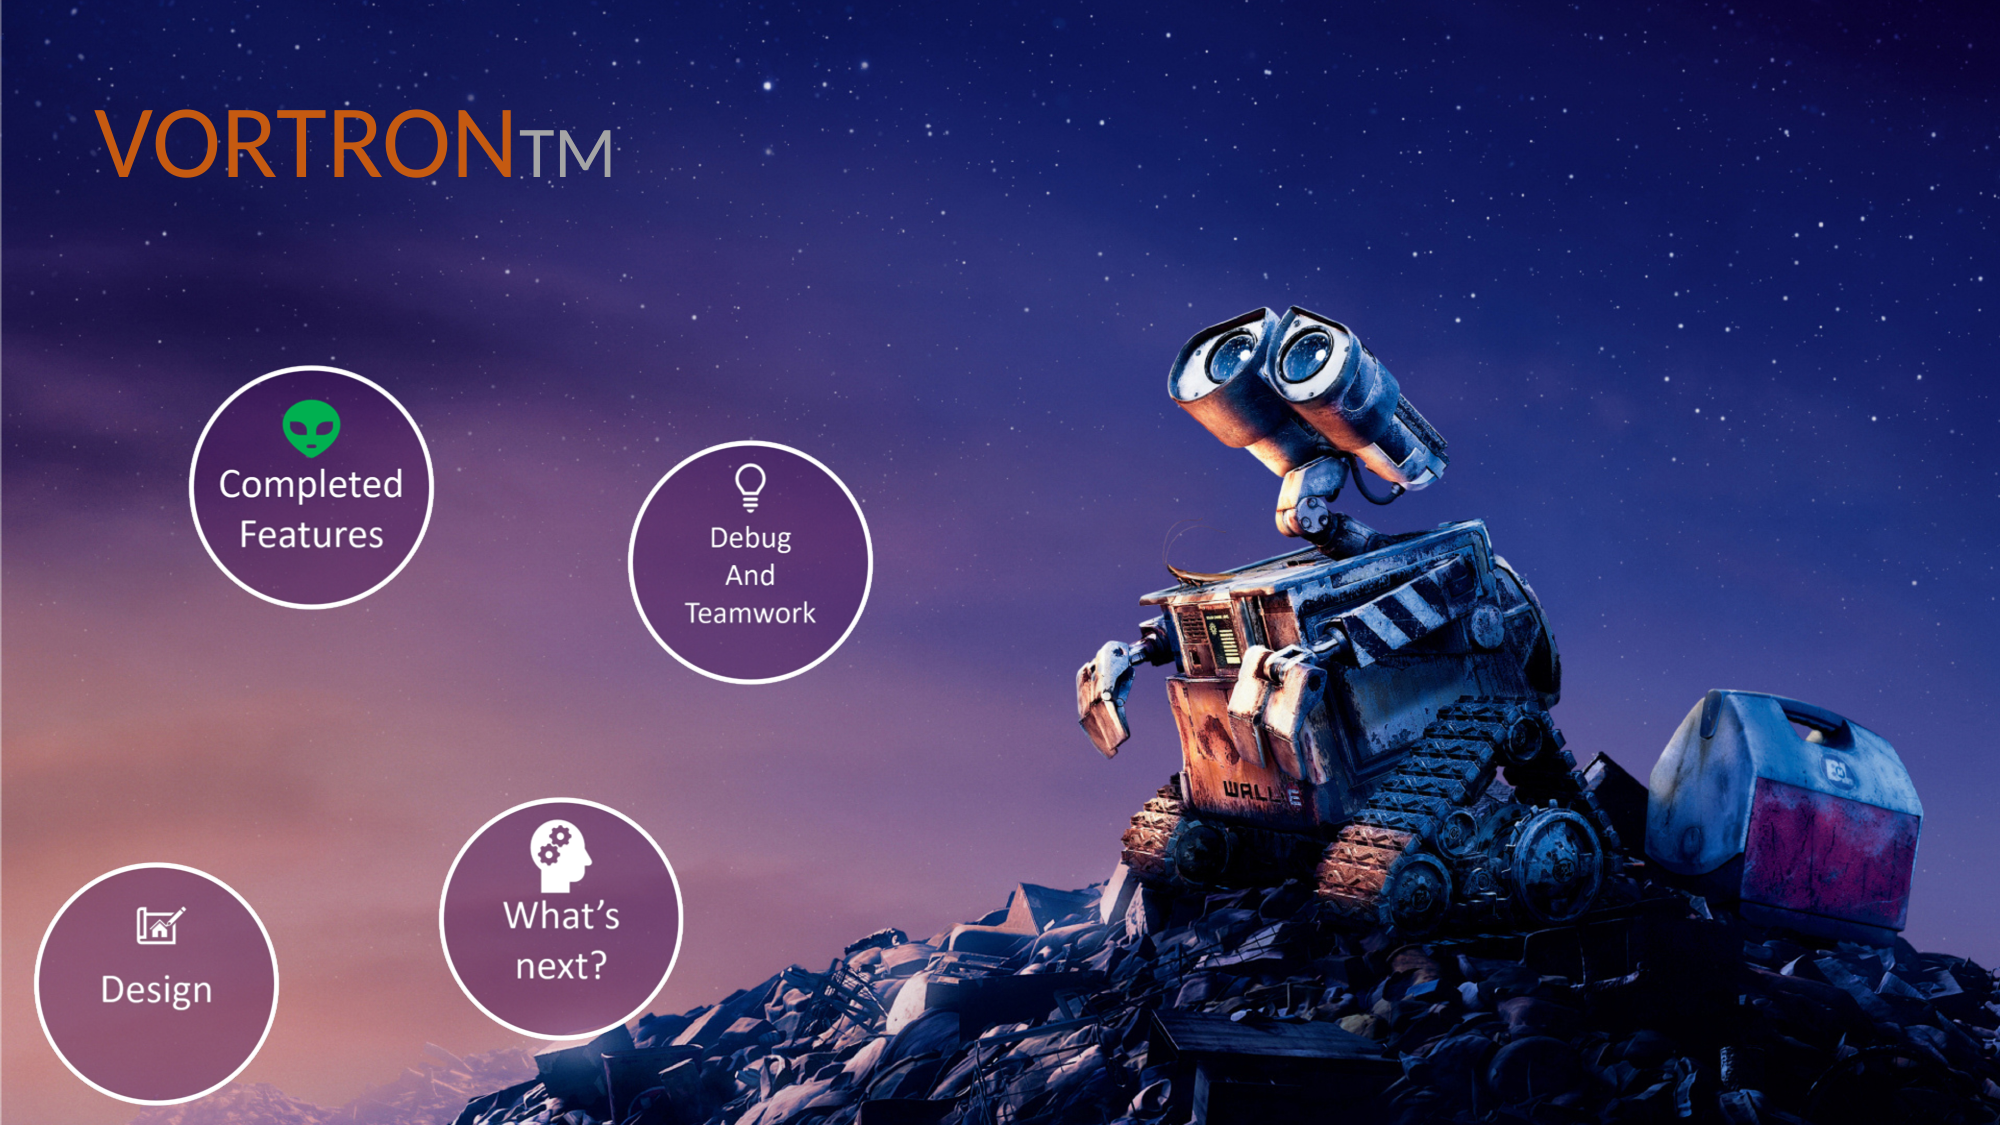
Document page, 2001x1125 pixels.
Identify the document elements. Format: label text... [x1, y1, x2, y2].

picture [0, 0, 2000, 1125]
text_box VORTRONTM [79, 65, 735, 207]
